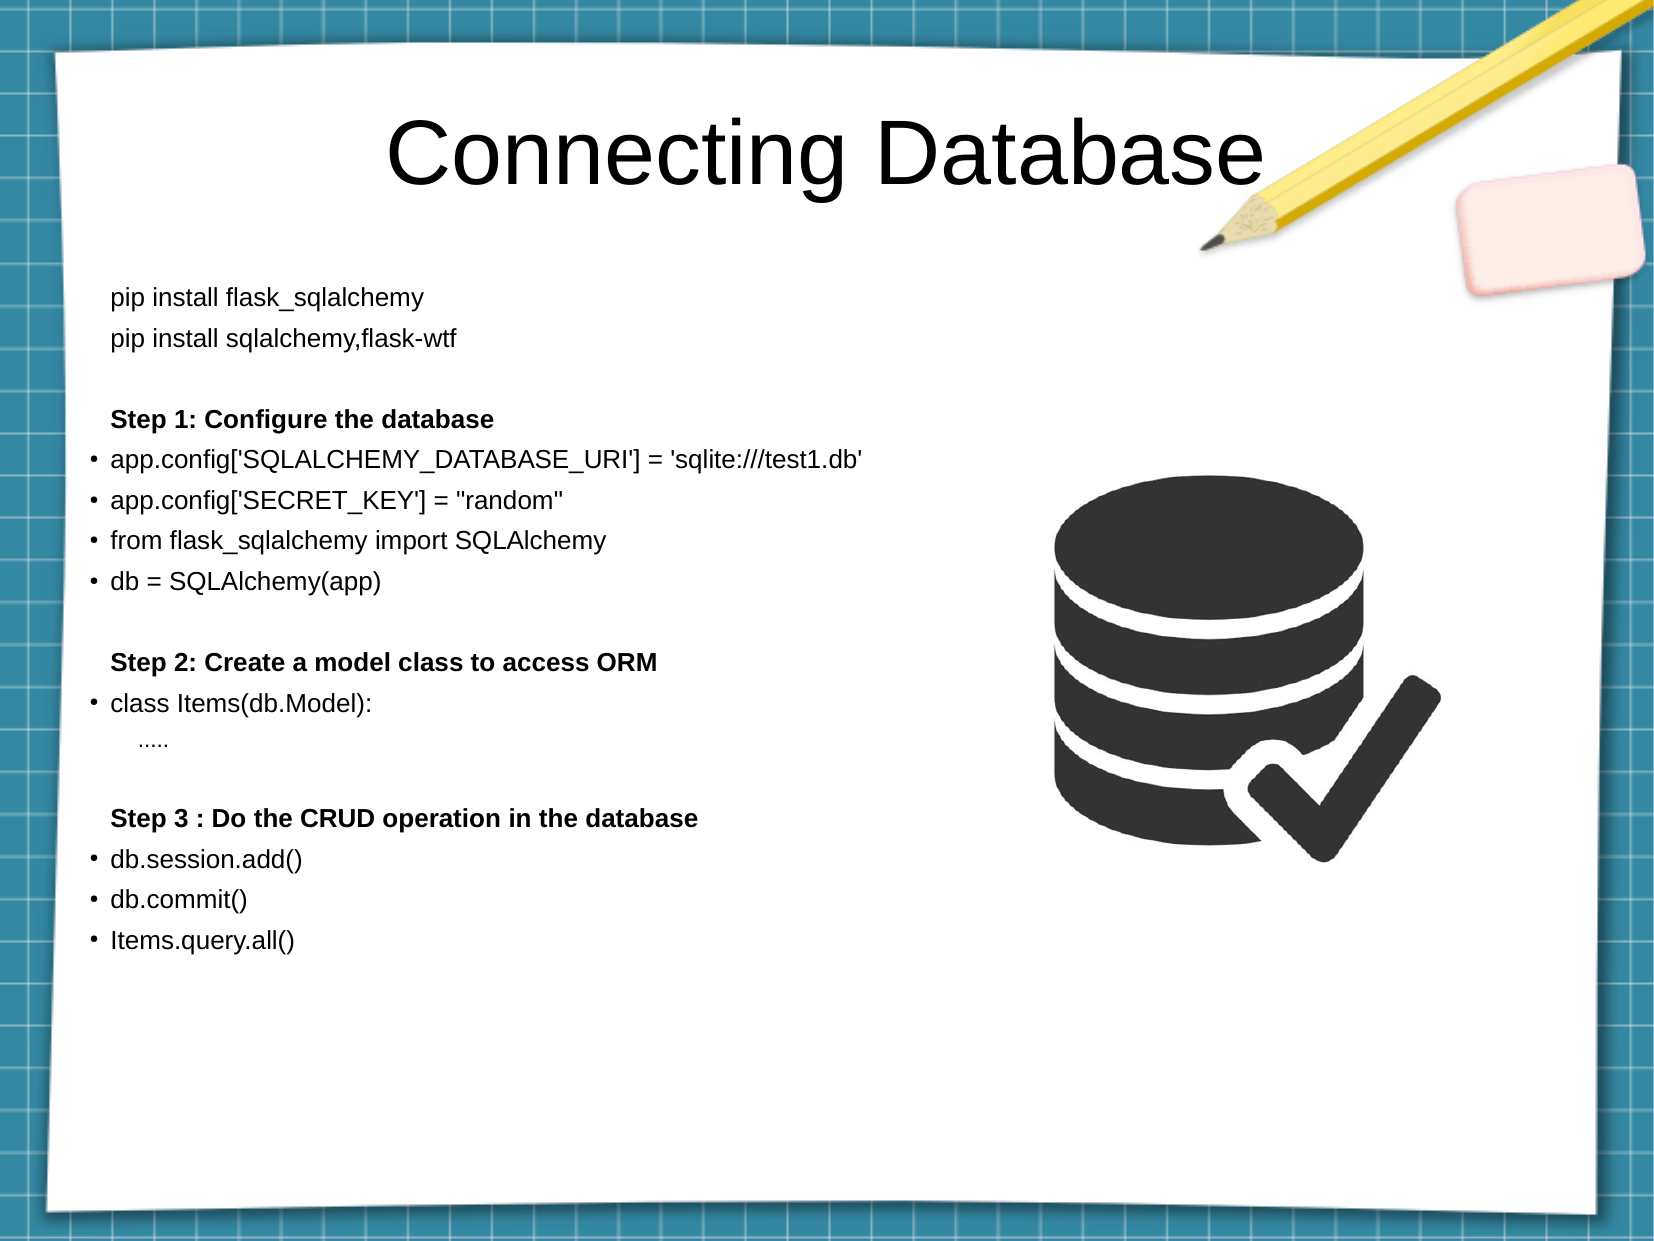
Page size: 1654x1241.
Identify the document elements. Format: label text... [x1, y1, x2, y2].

title Connecting Database [82, 49, 1571, 257]
picture [0, 0, 1654, 1241]
list pip install flask_sqlalchemy pip install sqlalchemy,flask-wtf Step 1: Configure the database app.config['SQLALCHEMY_DATABASE_URI'] = 'sqlite:///test1.db' app.config['SECRET_KEY'] = "random" from flask_sqlalchemy import SQLAlchemy db = SQLAlchemy(app) Step 2: Create a model class to access ORM class Items(db.Model): ..... Step 3 : Do the CRUD operation in the database db.session.add() db.commit() Items.query.all() [82, 283, 1571, 1003]
